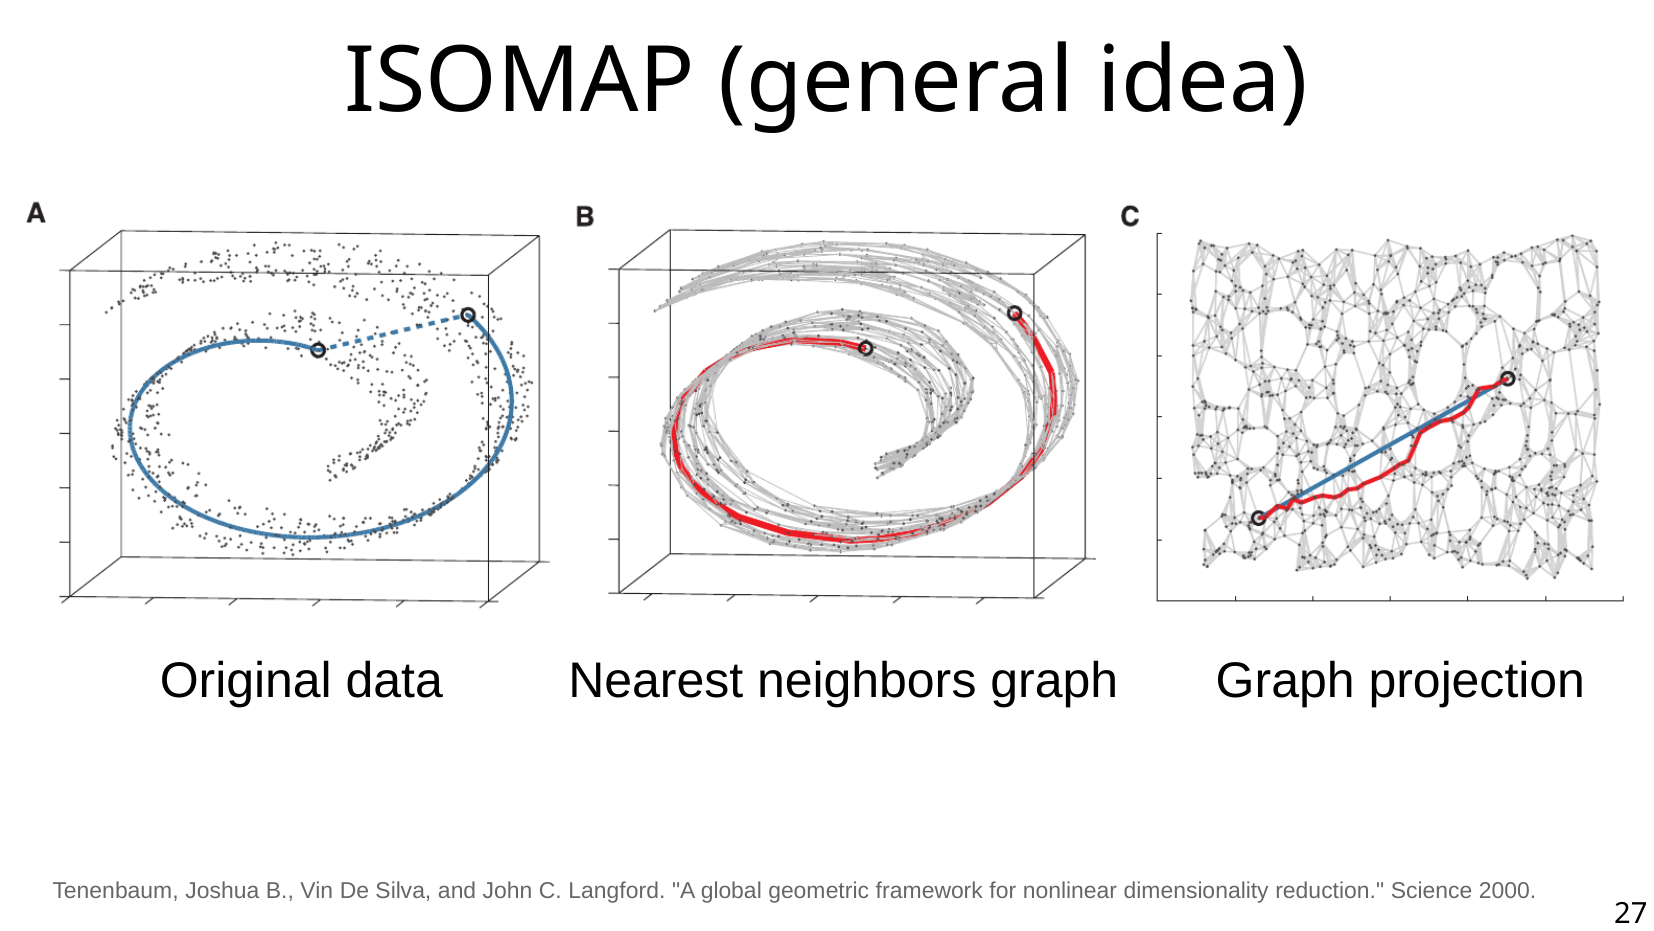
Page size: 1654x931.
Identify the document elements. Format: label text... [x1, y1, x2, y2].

picture [0, 189, 1653, 616]
text_box Tenenbaum, Joshua B., Vin De Silva, and John C. Langford. "A global geometric framework for nonlinear dimensionality reduction." Science 2000. [0, 870, 1591, 931]
text_box Original data Nearest neighbors graph Graph projection [75, 645, 1621, 716]
title ISOMAP (general idea) [82, 1, 1571, 151]
